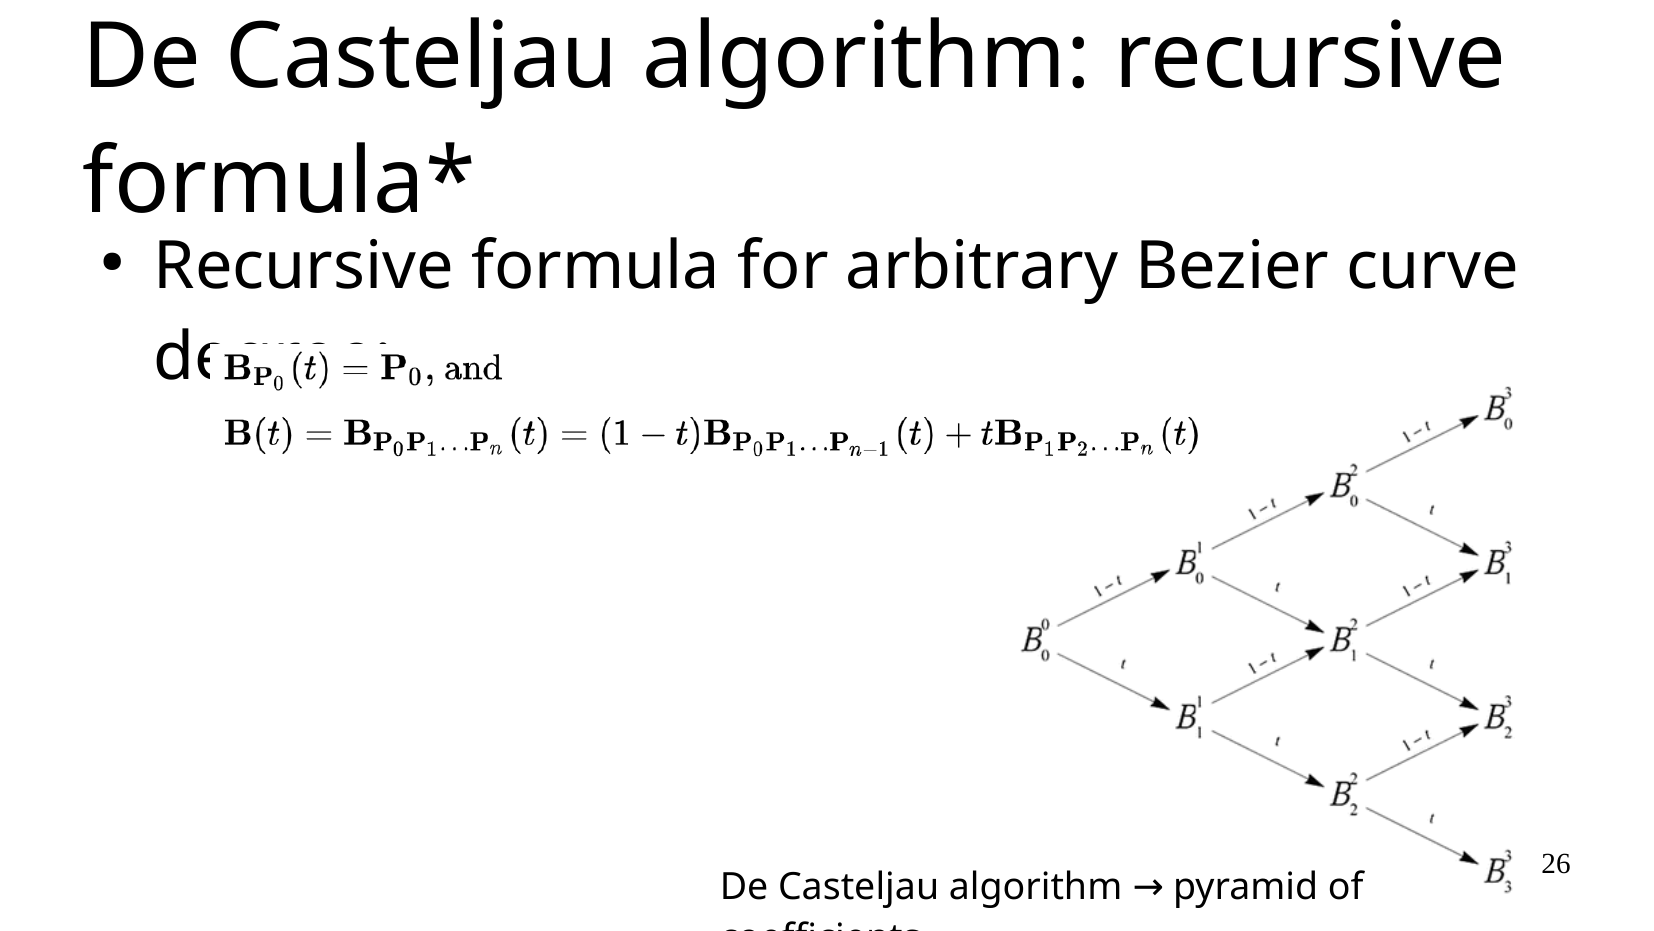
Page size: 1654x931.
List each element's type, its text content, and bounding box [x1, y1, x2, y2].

title De Casteljau algorithm: recursive formula* [82, 37, 1571, 193]
picture [210, 344, 1515, 895]
list Recursive formula for arbitrary Bezier curve degree: [82, 217, 1571, 511]
text_box De Casteljau algorithm → pyramid of coefficients [705, 852, 1456, 931]
